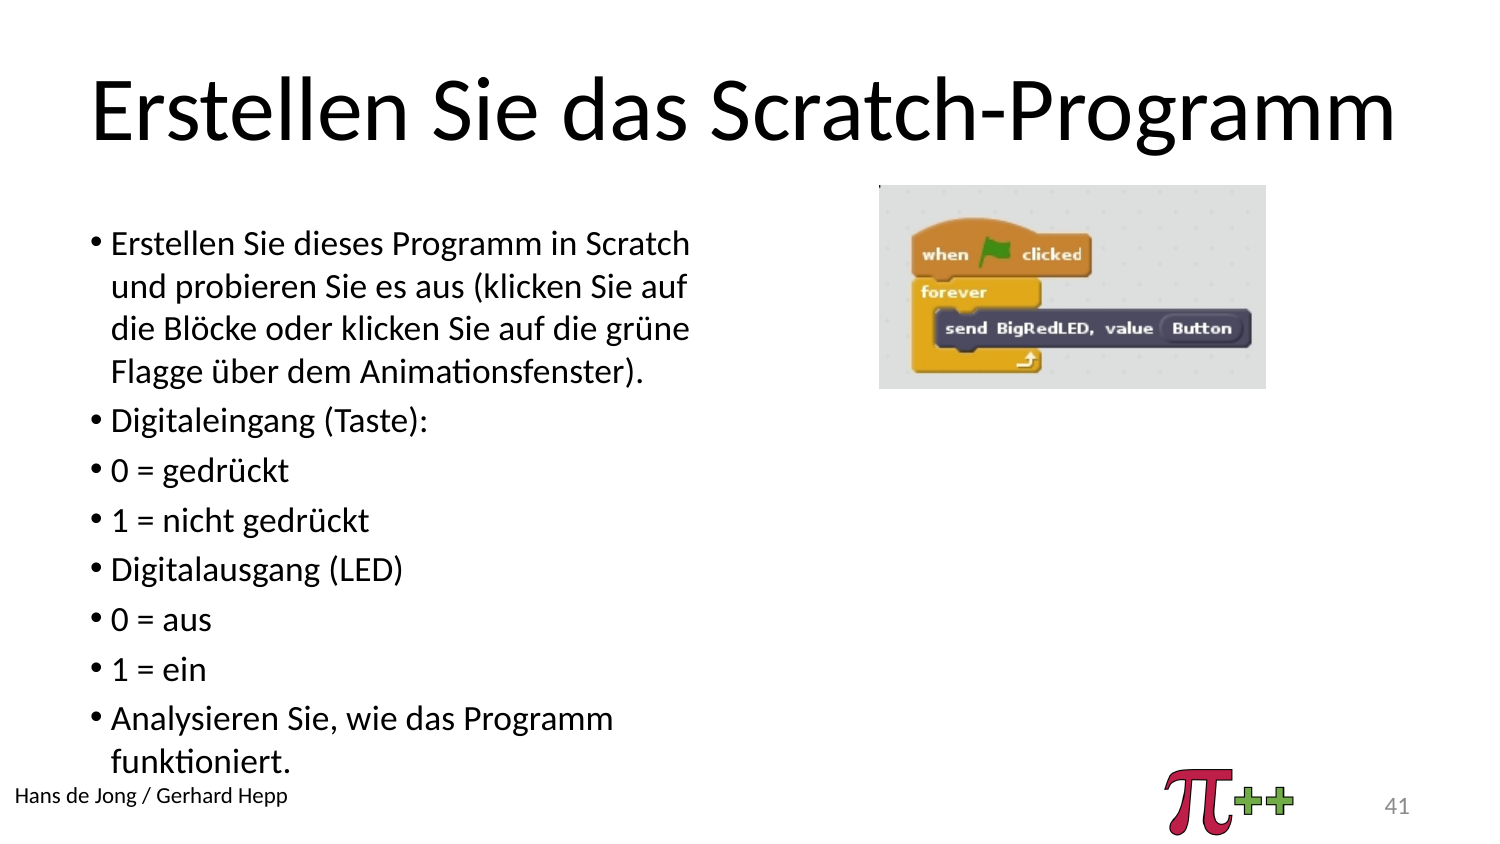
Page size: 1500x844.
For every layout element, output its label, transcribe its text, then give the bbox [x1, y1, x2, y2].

title Erstellen Sie das Scratch-Programm [75, 33, 1425, 175]
slide_number <getal> [1340, 782, 1425, 827]
picture [1163, 768, 1294, 836]
picture [879, 185, 1266, 389]
list Erstellen Sie dieses Programm in Scratch und probieren Sie es aus (klicken Sie auf die Blöcke oder klicken Sie auf die grüne Flagge über dem Animationsfenster). Digitaleingang (Taste): 0 = gedrückt 1 = nicht gedrückt Digitalausgang (LED) 0 = aus 1 = ein Analysieren Sie, wie das Programm funktioniert. [75, 212, 750, 793]
